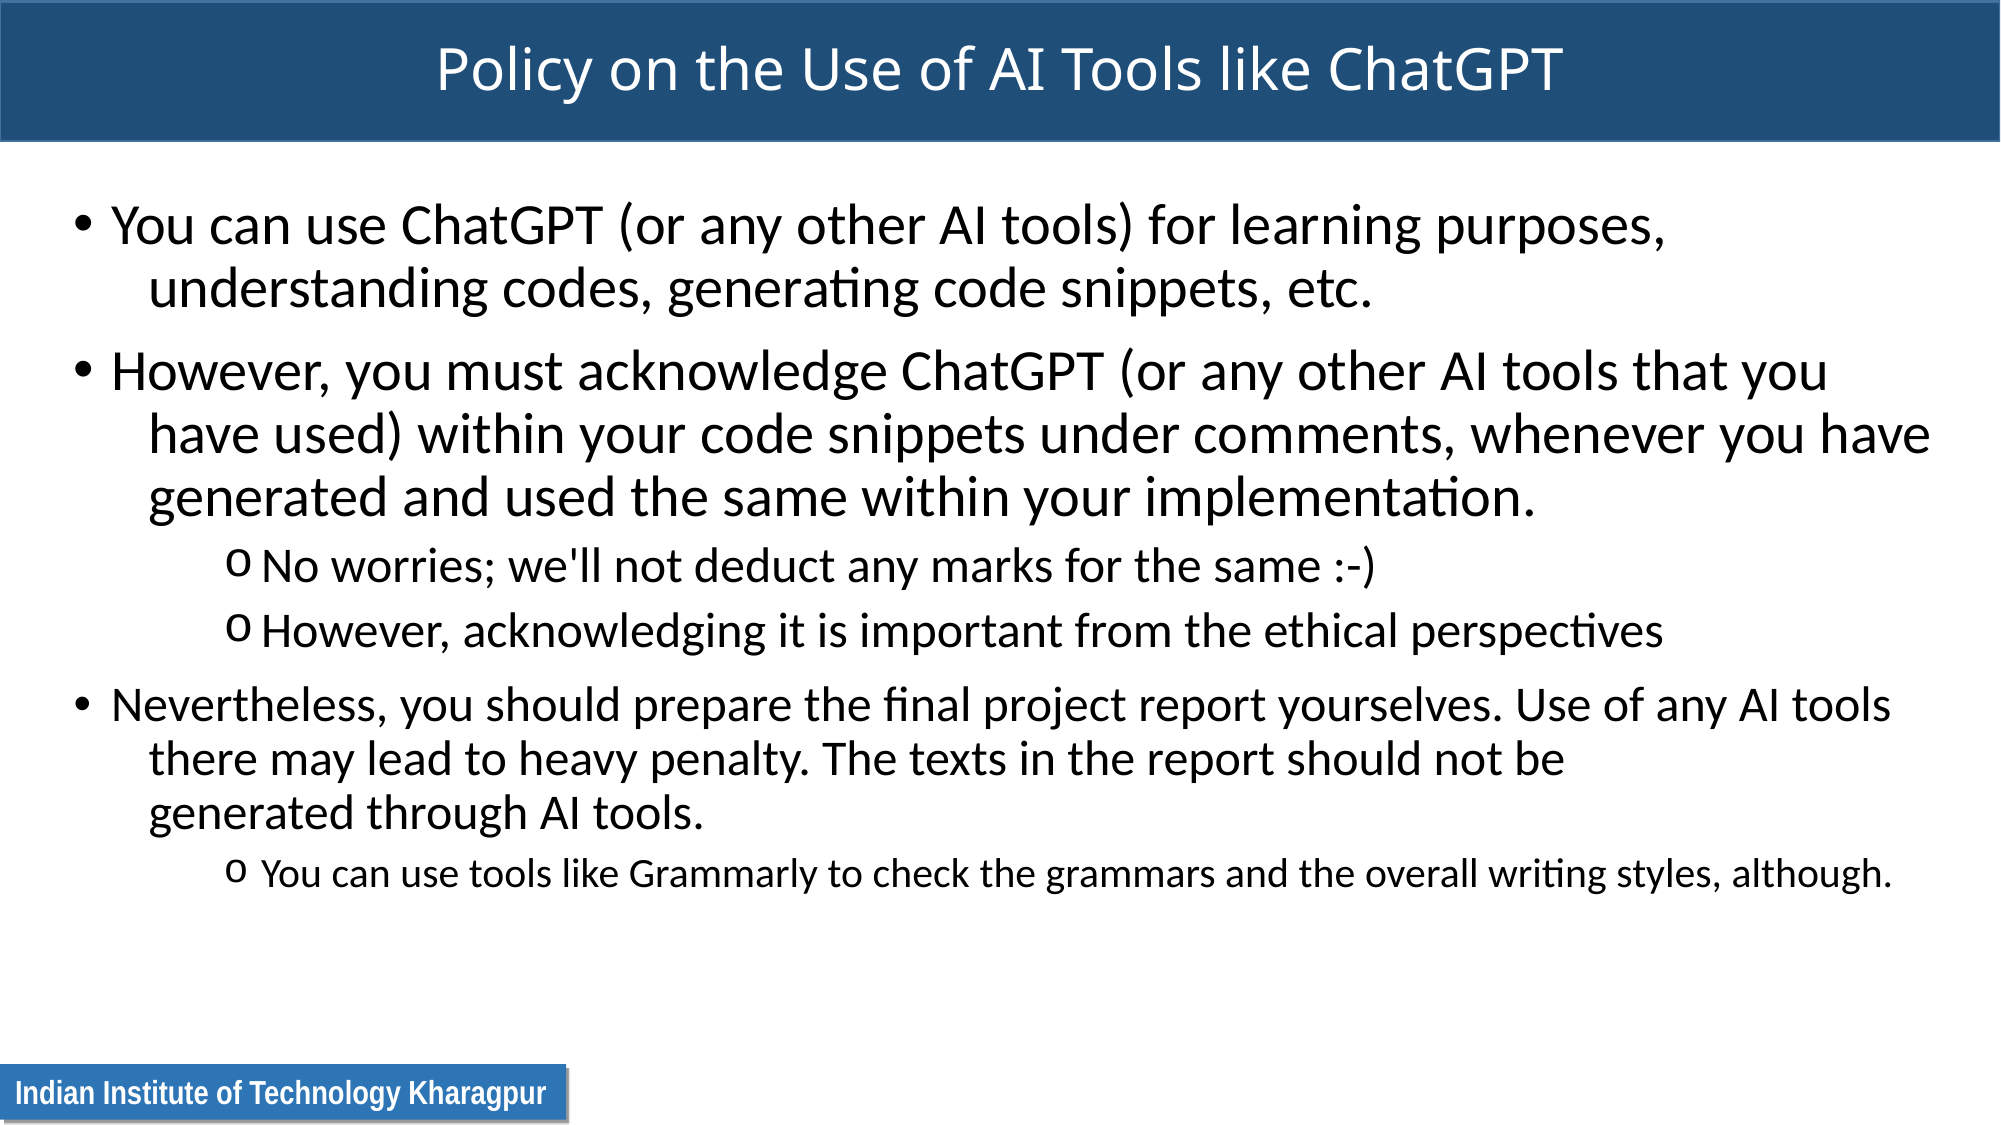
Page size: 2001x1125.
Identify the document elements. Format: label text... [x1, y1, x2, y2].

list You can use ChatGPT (or any other AI tools) for learning purposes, understanding codes, generating code snippets, etc. However, you must acknowledge ChatGPT (or any other AI tools that you have used) within your code snippets under comments, whenever you have generated and used the same within your implementation. No worries; we'll not deduct any marks for the same :-) However, acknowledging it is important from the ethical perspectives Nevertheless, you should prepare the final project report yourselves. Use of any AI tools there may lead to heavy penalty. The texts in the report should not be generated through AI tools. You can use tools like Grammarly to check the grammars and the overall writing styles, although. [58, 186, 1954, 1065]
title Policy on the Use of AI Tools like ChatGPT [0, 1, 2000, 141]
